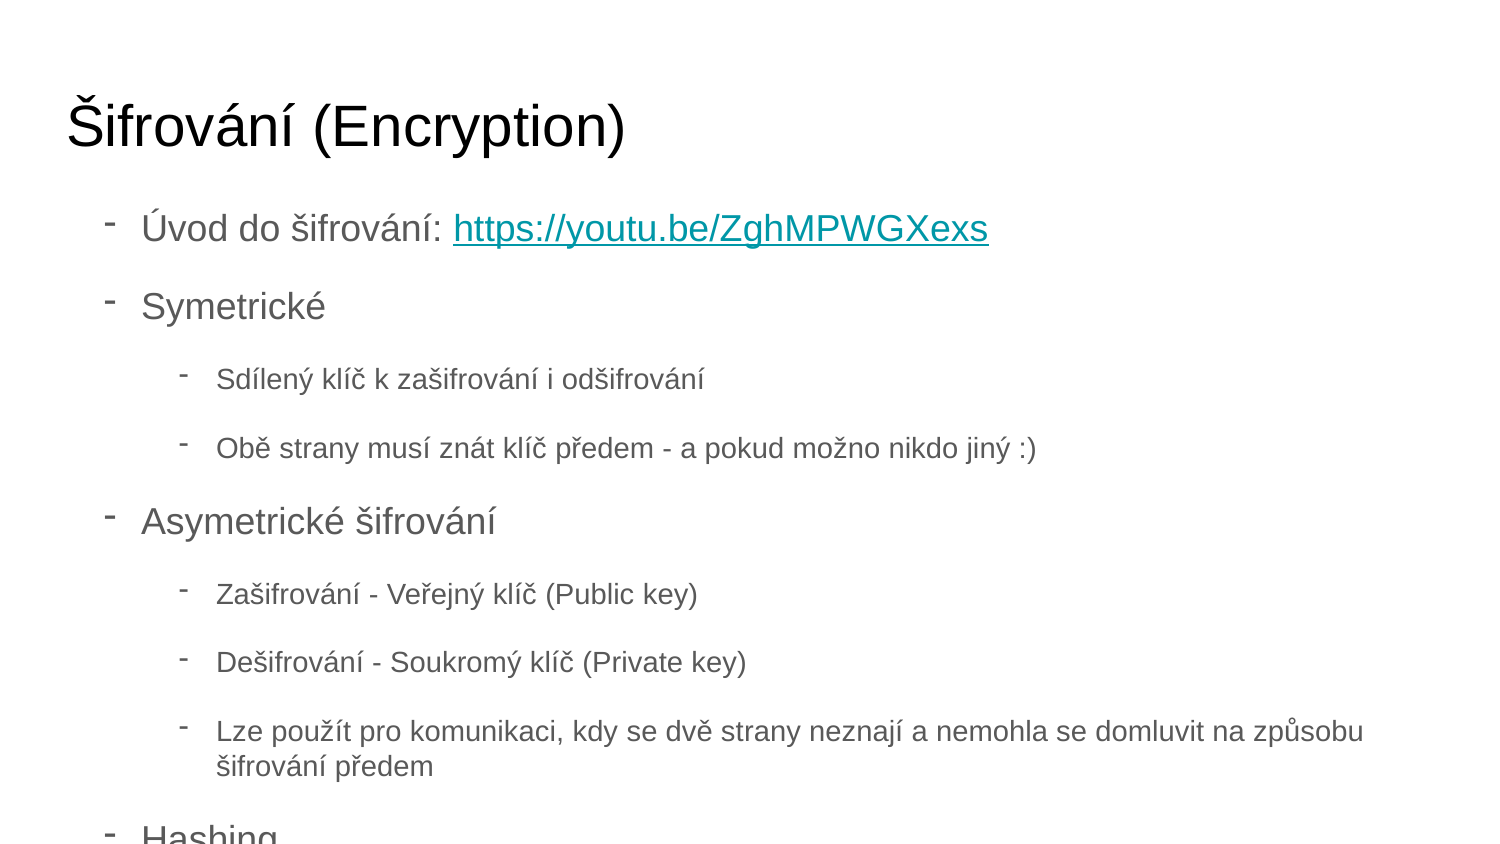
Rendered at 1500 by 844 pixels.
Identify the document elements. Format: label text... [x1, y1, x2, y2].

title Šifrování (Encryption) [51, 72, 1449, 167]
list Úvod do šifrování: https://youtu.be/ZghMPWGXexs Symetrické Sdílený klíč k zašifrování i odšifrování Obě strany musí znát klíč předem - a pokud možno nikdo jiný :) Asymetrické šifrování Zašifrování - Veřejný klíč (Public key) Dešifrování - Soukromý klíč (Private key) Lze použít pro komunikaci, kdy se dvě strany neznají a nemohla se domluvit na způsobu šifrování předem Hashing Jednosměrné zašifrování - z výsledku už neposkládám původní data Používá se pro hesla a ověření integrity (např. s textem nikdo nemanipuloval) [51, 189, 1449, 750]
